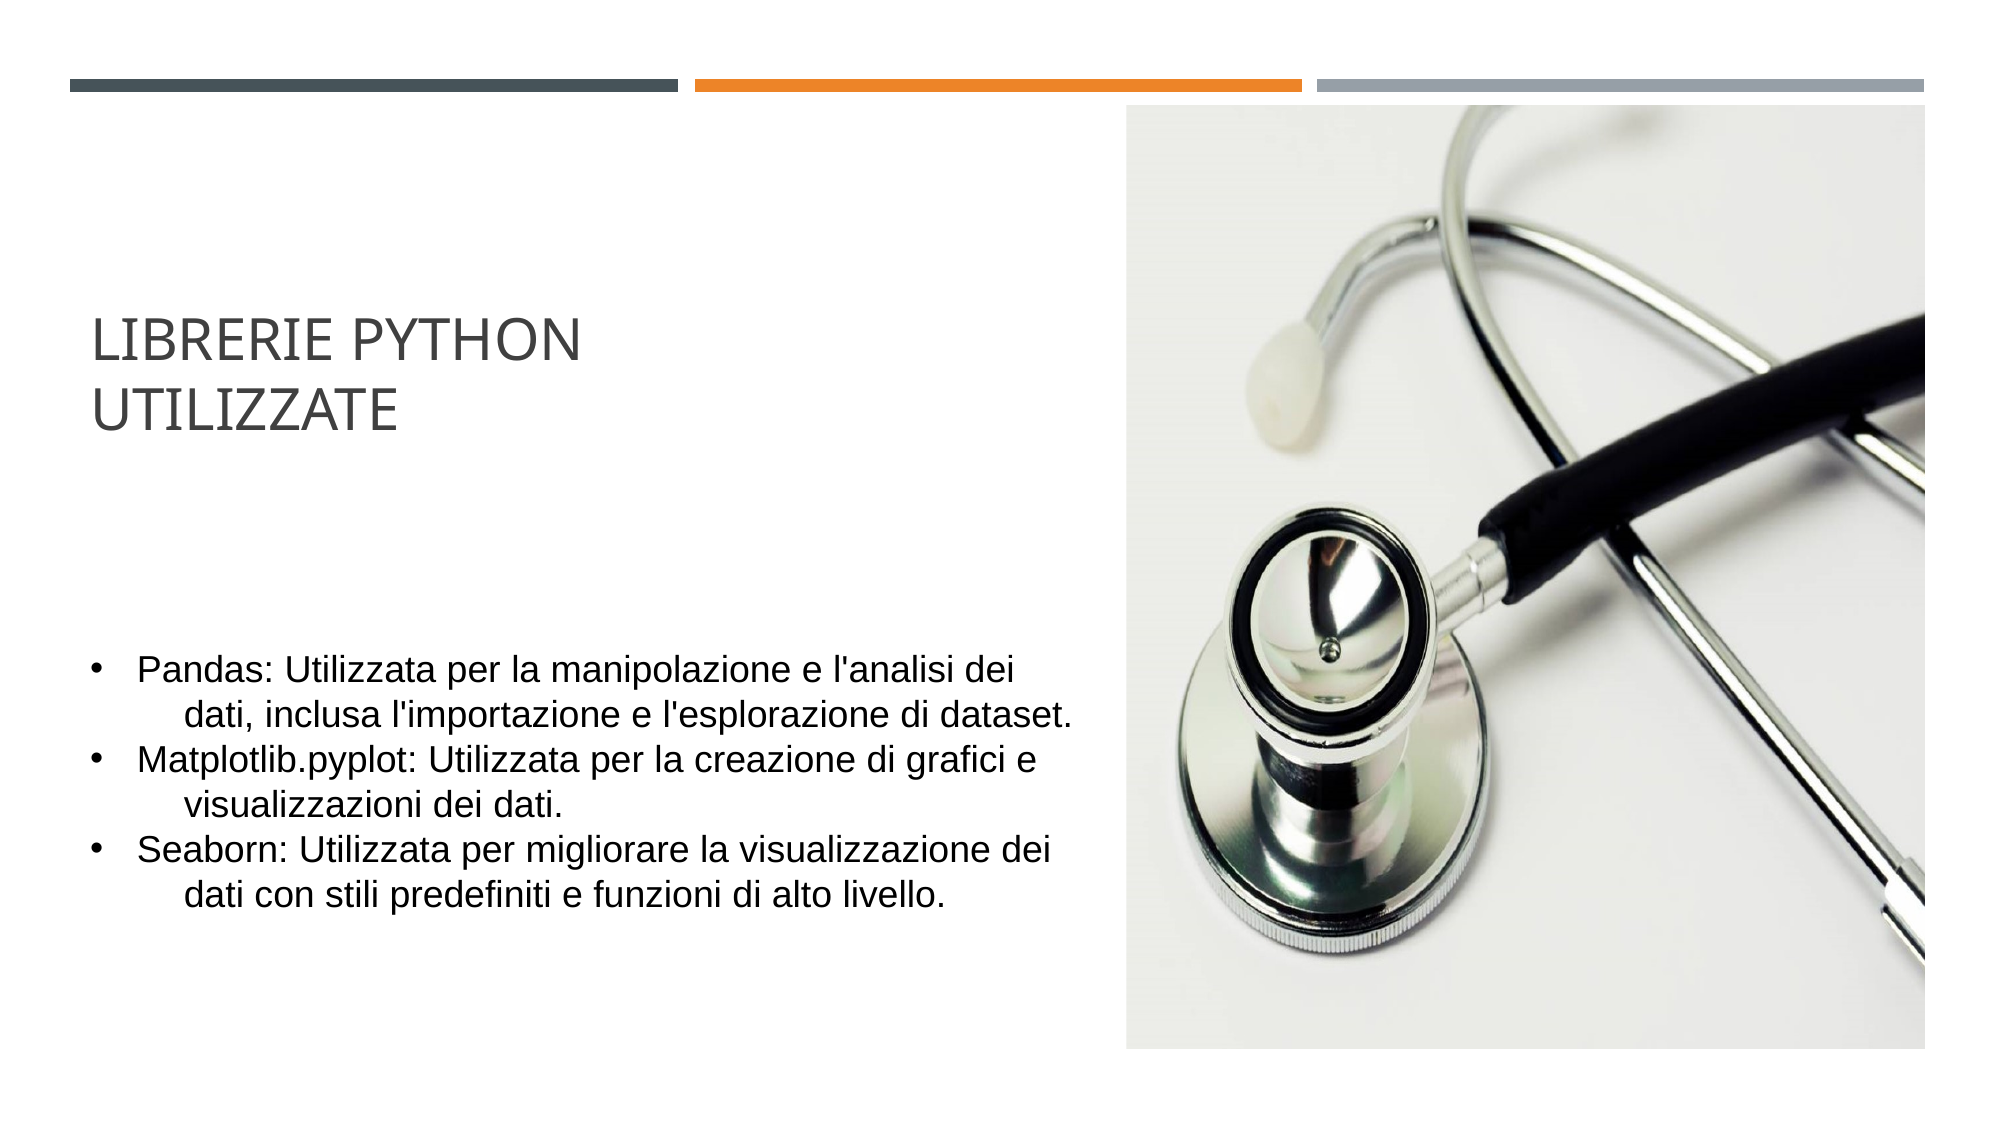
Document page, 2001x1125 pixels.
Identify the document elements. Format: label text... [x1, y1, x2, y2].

list Pandas: Utilizzata per la manipolazione e l'analisi dei dati, inclusa l'importazione e l'esplorazione di dataset. Matplotlib.pyplot: Utilizzata per la creazione di grafici e visualizzazioni dei dati. Seaborn: Utilizzata per migliorare la visualizzazione dei dati con stili predefiniti e funzioni di alto livello. [75, 590, 1092, 925]
title librerie python utilizzate [75, 104, 676, 450]
picture [1126, 104, 1925, 1049]
